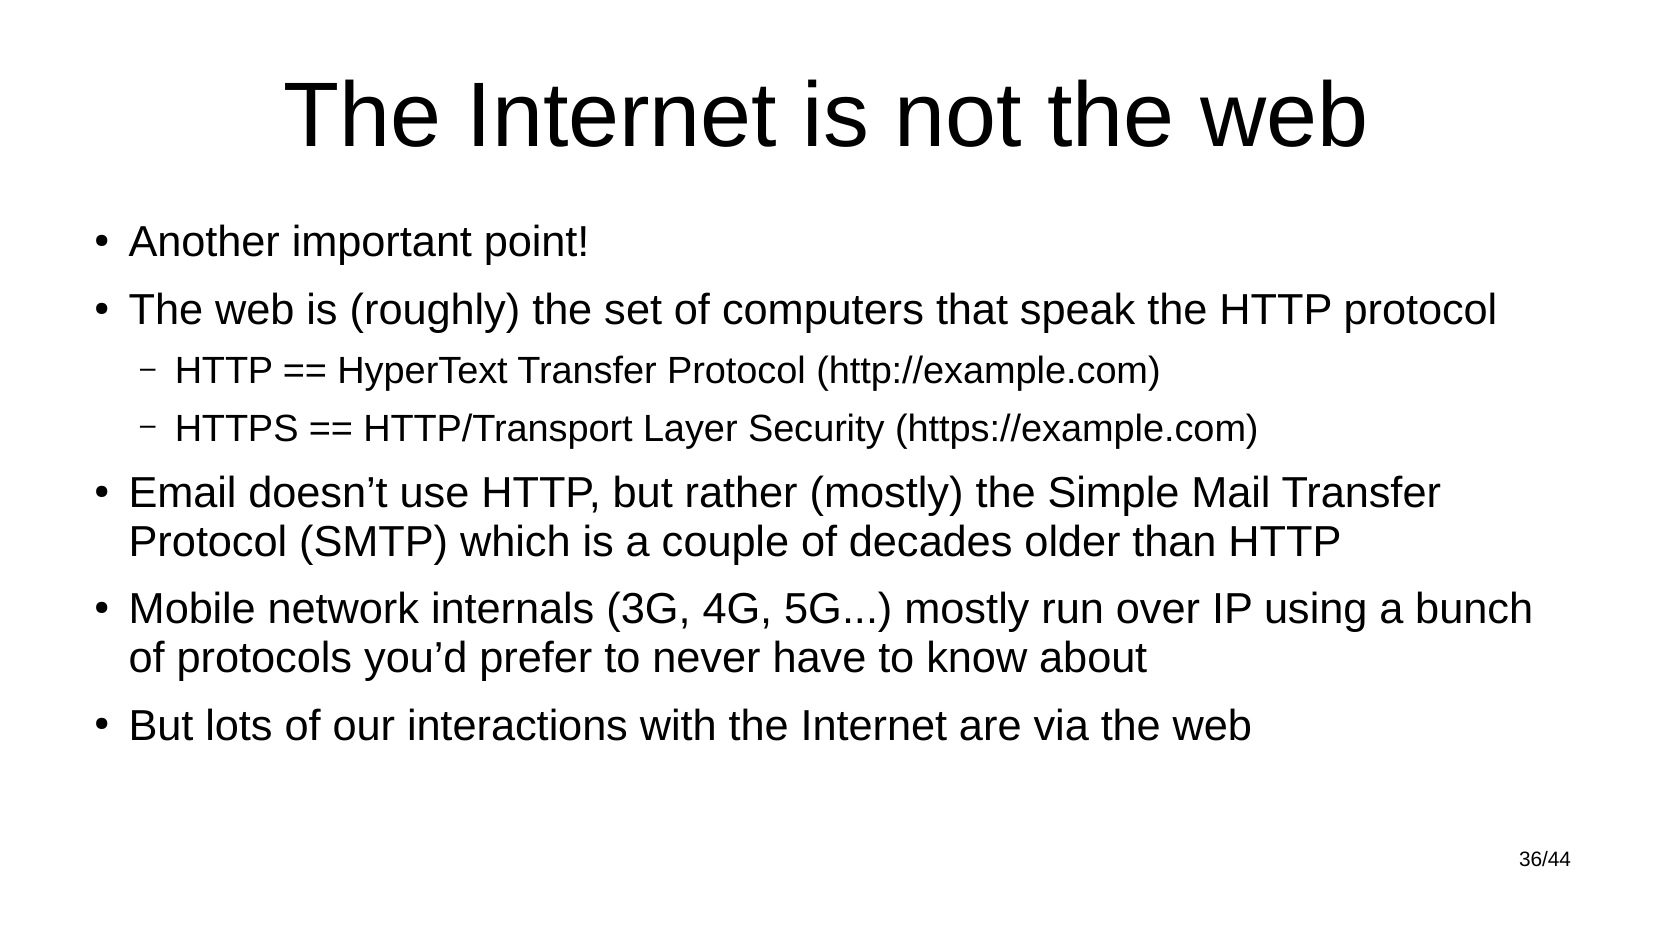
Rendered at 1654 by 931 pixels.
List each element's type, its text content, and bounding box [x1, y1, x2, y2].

list Another important point! The web is (roughly) the set of computers that speak the HTTP protocol HTTP == HyperText Transfer Protocol (http://example.com) HTTPS == HTTP/Transport Layer Security (https://example.com) Email doesn’t use HTTP, but rather (mostly) the Simple Mail Transfer Protocol (SMTP) which is a couple of decades older than HTTP Mobile network internals (3G, 4G, 5G...) mostly run over IP using a bunch of protocols you’d prefer to never have to know about But lots of our interactions with the Internet are via the web [82, 217, 1571, 758]
title The Internet is not the web [82, 37, 1571, 193]
